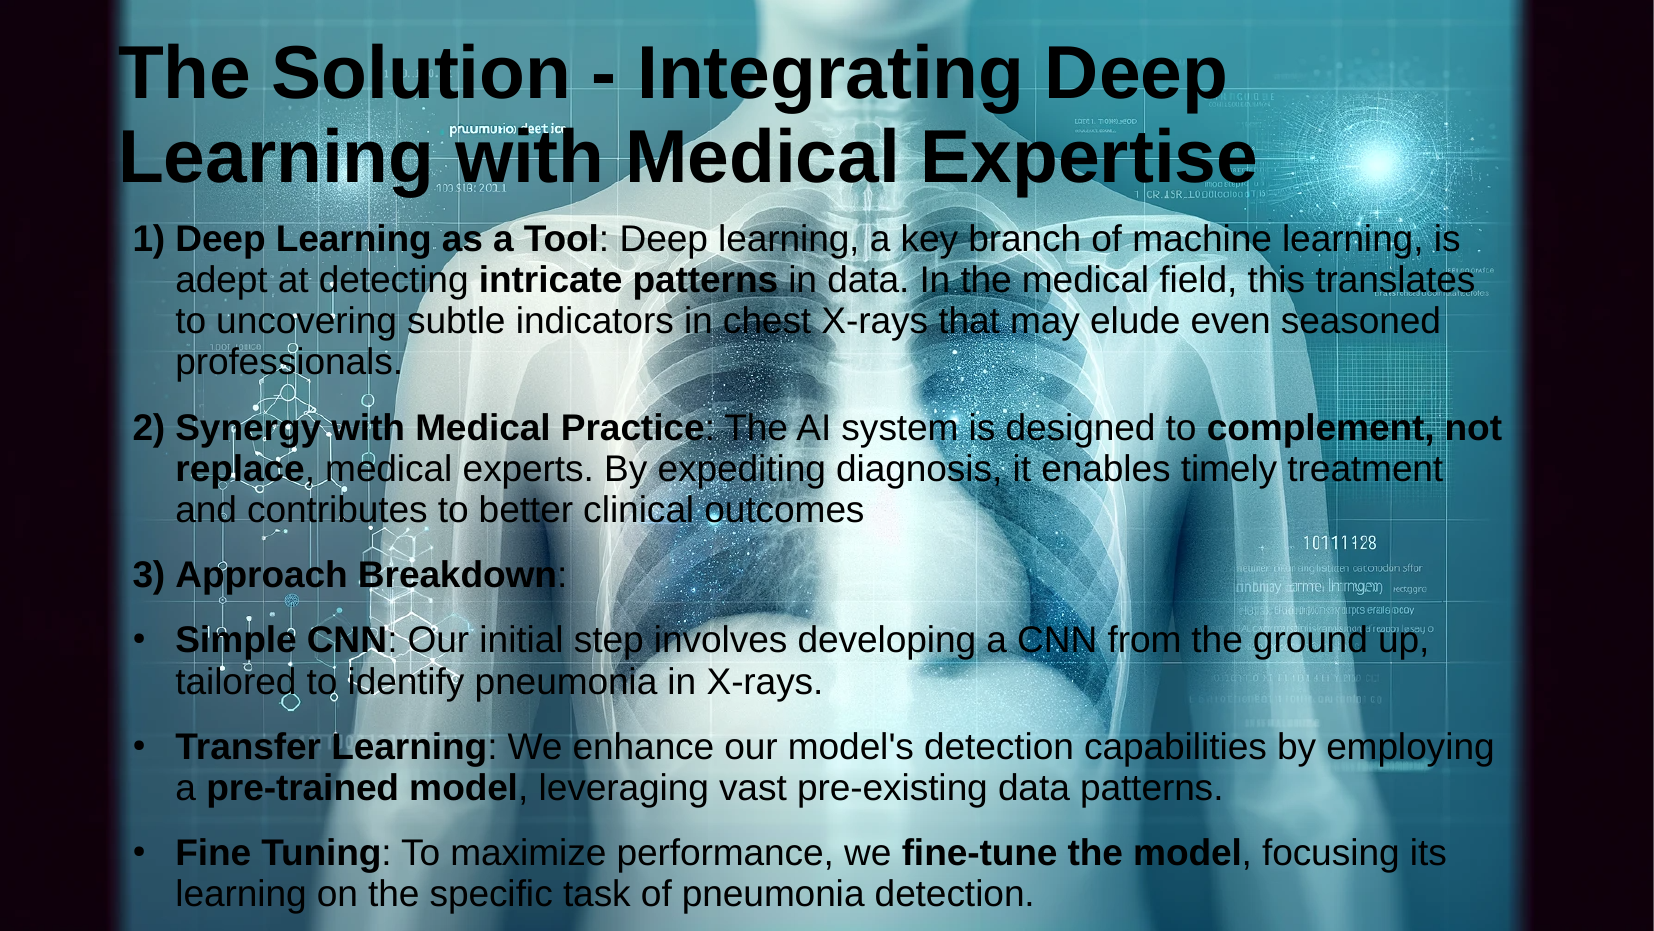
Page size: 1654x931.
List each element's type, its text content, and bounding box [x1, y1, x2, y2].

title The Solution - Integrating Deep Learning with Medical Expertise [118, 30, 1536, 199]
picture [0, 0, 1654, 931]
list Deep Learning as a Tool: Deep learning, a key branch of machine learning, is adept at detecting intricate patterns in data. In the medical field, this translates to uncovering subtle indicators in chest X-rays that may elude even seasoned professionals. Synergy with Medical Practice: The AI system is designed to complement, not replace, medical experts. By expediting diagnosis, it enables timely treatment and contributes to better clinical outcomes Approach Breakdown: Simple CNN: Our initial step involves developing a CNN from the ground up, tailored to identify pneumonia in X-rays. Transfer Learning: We enhance our model's detection capabilities by employing a pre-trained model, leveraging vast pre-existing data patterns. Fine Tuning: To maximize performance, we fine-tune the model, focusing its learning on the specific task of pneumonia detection. [118, 217, 1506, 931]
